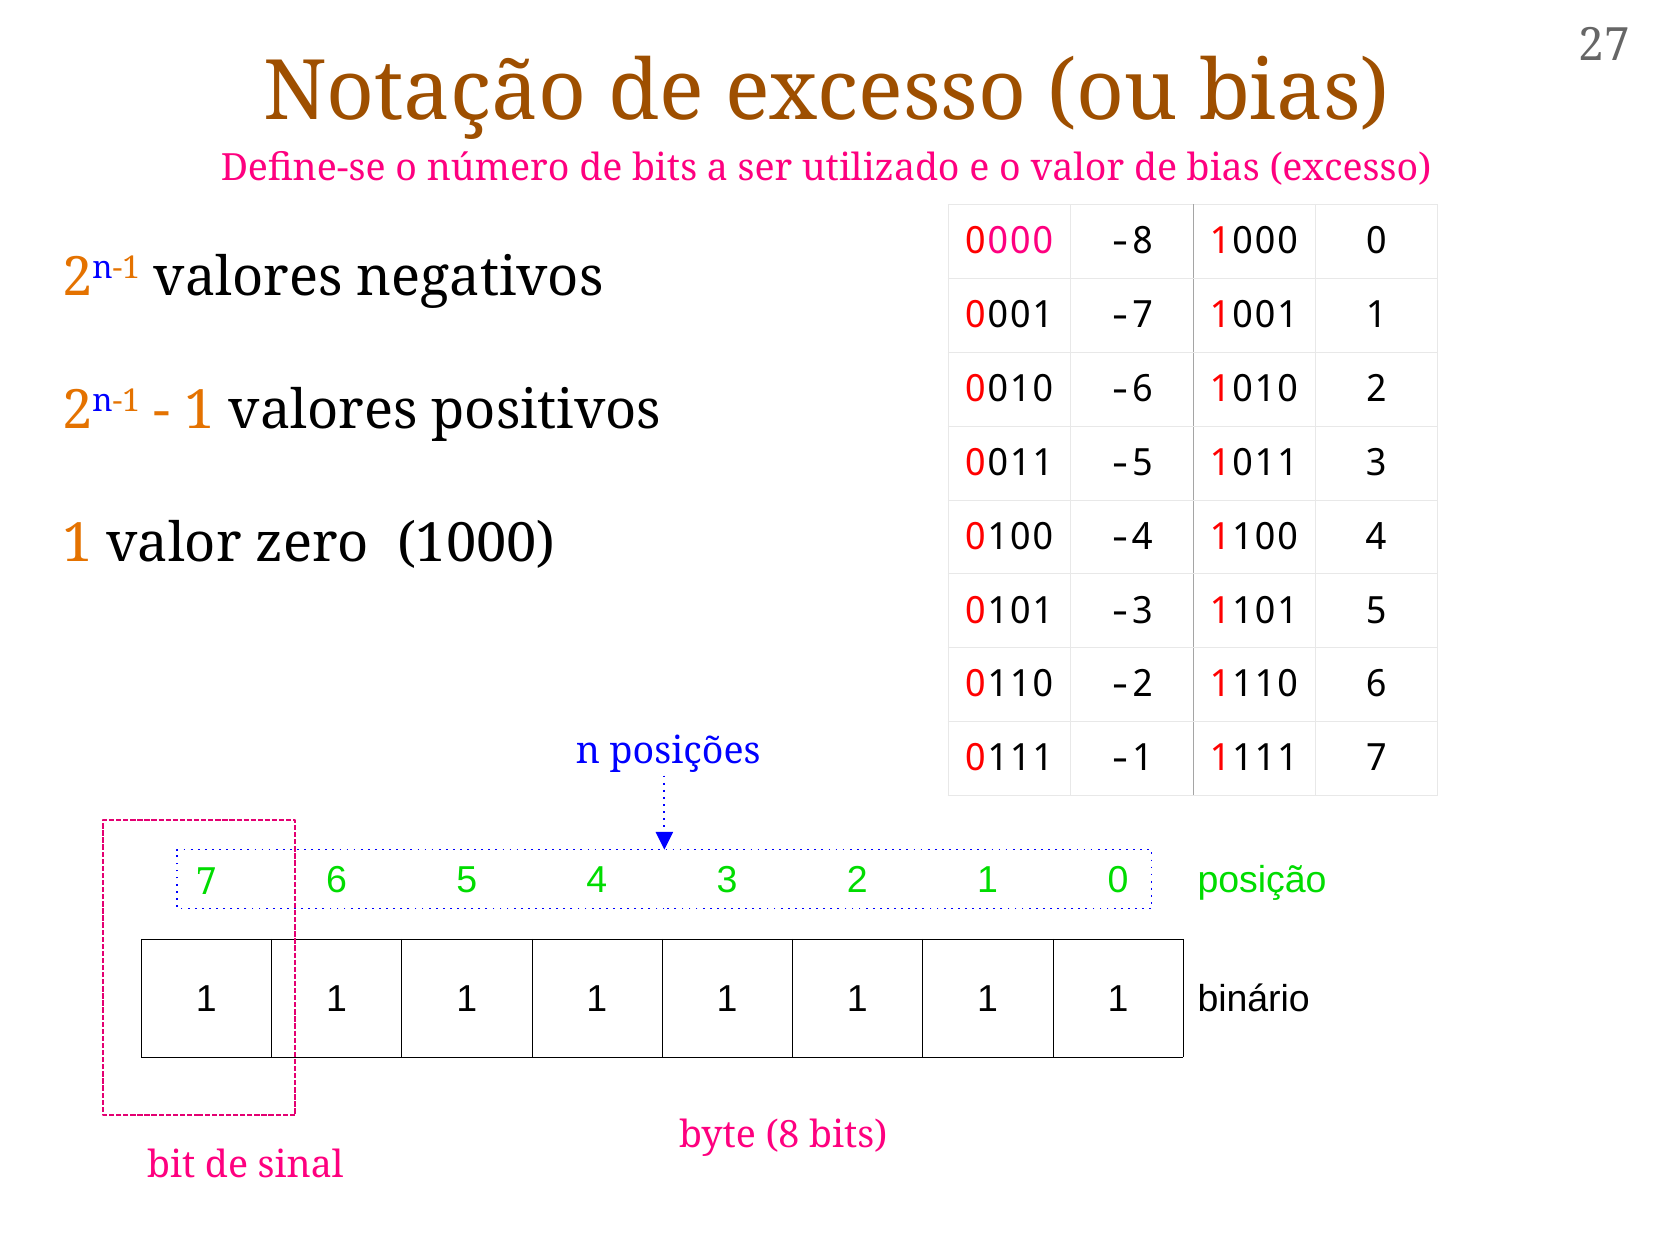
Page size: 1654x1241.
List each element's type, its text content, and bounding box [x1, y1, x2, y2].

table_cell 4 [1316, 501, 1437, 573]
text_box Define-se o número de bits a ser utilizado e o valor de bias (excesso) [14, 132, 1639, 199]
table_cell -1 [1071, 722, 1193, 795]
table_cell 1 [272, 940, 401, 1057]
table_cell 1 [402, 940, 532, 1057]
table_cell 0110 [949, 648, 1070, 721]
table_header 1000 [1194, 205, 1315, 278]
table_header 7 [141, 821, 271, 939]
table_cell -5 [1071, 427, 1193, 500]
table_header 0000 [949, 205, 1070, 278]
table_cell binário [1184, 939, 1428, 1057]
table_header 6 [271, 821, 402, 939]
title Notação de excesso (ou bias) [59, 29, 1595, 132]
table_cell 3 [1316, 427, 1437, 500]
table_cell -2 [1071, 648, 1193, 721]
table_cell 0011 [949, 427, 1070, 500]
table_cell 1 [1054, 940, 1183, 1057]
table_cell 1010 [1194, 353, 1315, 426]
table_cell 1 [1316, 279, 1437, 352]
text_box n posições [561, 716, 776, 783]
table_cell 0001 [949, 279, 1070, 352]
table_cell 1111 [1194, 722, 1315, 795]
table_cell 7 [1316, 722, 1437, 795]
table_header 0 [1316, 205, 1437, 278]
table_cell -4 [1071, 501, 1193, 573]
table_cell 1110 [1194, 648, 1315, 721]
table_cell 2 [1316, 353, 1437, 426]
table_cell 1 [142, 940, 271, 1057]
table_cell 1 [663, 940, 792, 1057]
table_cell 1011 [1194, 427, 1315, 500]
table_cell 1 [793, 940, 922, 1057]
table_header 5 [402, 821, 532, 939]
table_cell -6 [1071, 353, 1193, 426]
table_cell 0111 [949, 722, 1070, 795]
text_box byte (8 bits) [664, 1100, 903, 1167]
table_cell 6 [1316, 648, 1437, 721]
table_header -8 [1071, 205, 1193, 278]
text_box bit de sinal [132, 1130, 359, 1196]
table_header 3 [662, 821, 792, 939]
table_cell 0100 [949, 501, 1070, 573]
table_header 2 [792, 821, 922, 939]
table_cell 1 [533, 940, 662, 1057]
table_cell -7 [1071, 279, 1193, 352]
table_cell 0010 [949, 353, 1070, 426]
table_cell -3 [1071, 574, 1193, 647]
table_cell 1001 [1194, 279, 1315, 352]
table_header posição [1183, 821, 1428, 939]
table_header 0 [1053, 821, 1183, 939]
table_cell 1 [923, 940, 1053, 1057]
table_header 1 [922, 821, 1053, 939]
table_cell 0101 [949, 574, 1070, 647]
list 2n-1 valores negativos 2n-1 - 1 valores positivos 1 valor zero (1000) [59, 237, 1595, 1213]
table_cell 5 [1316, 574, 1437, 647]
table_cell 1100 [1194, 501, 1315, 573]
table_cell 1101 [1194, 574, 1315, 647]
table_header 4 [532, 821, 662, 939]
